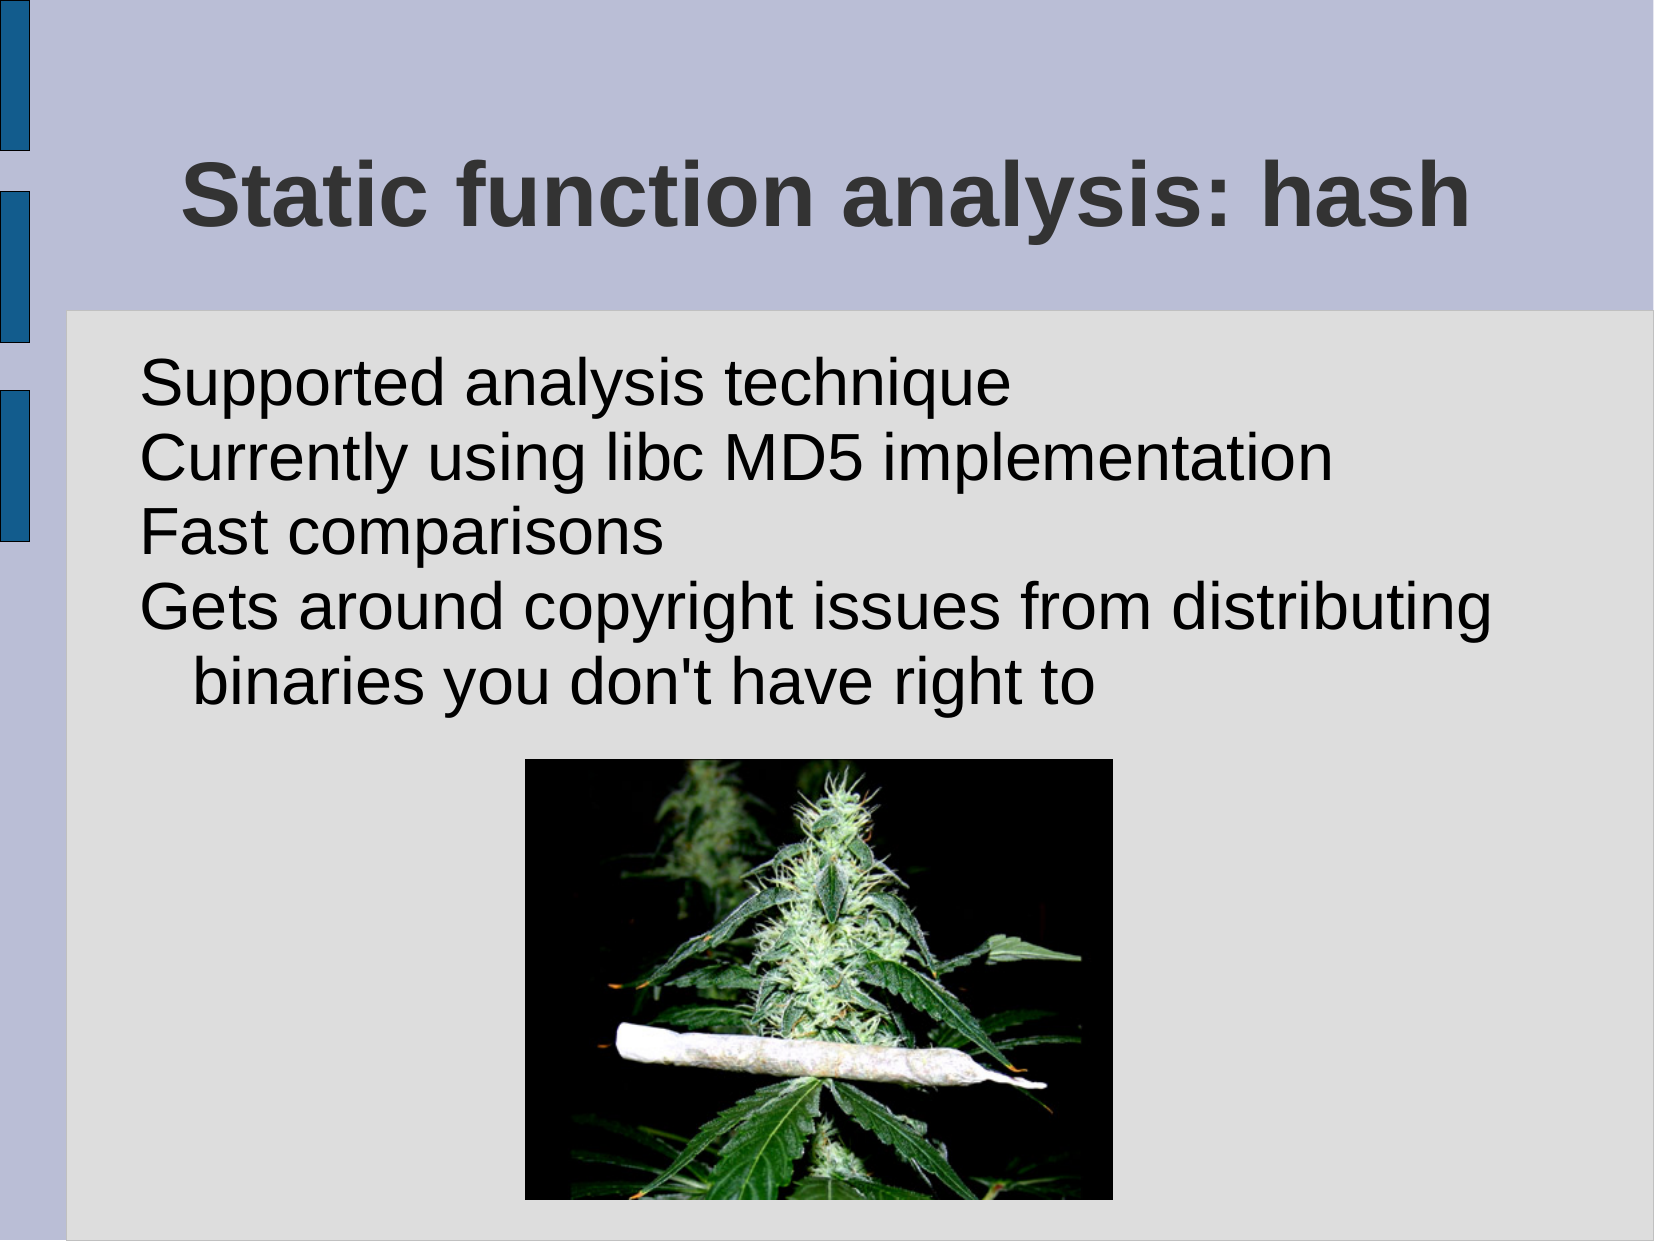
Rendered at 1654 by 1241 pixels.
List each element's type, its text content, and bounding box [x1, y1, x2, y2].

title Static function analysis: hash [121, 91, 1534, 299]
picture [525, 759, 1113, 1201]
list Supported analysis technique Currently using libc MD5 implementation Fast comparisons Gets around copyright issues from distributing binaries you don't have right to [121, 344, 1534, 1112]
